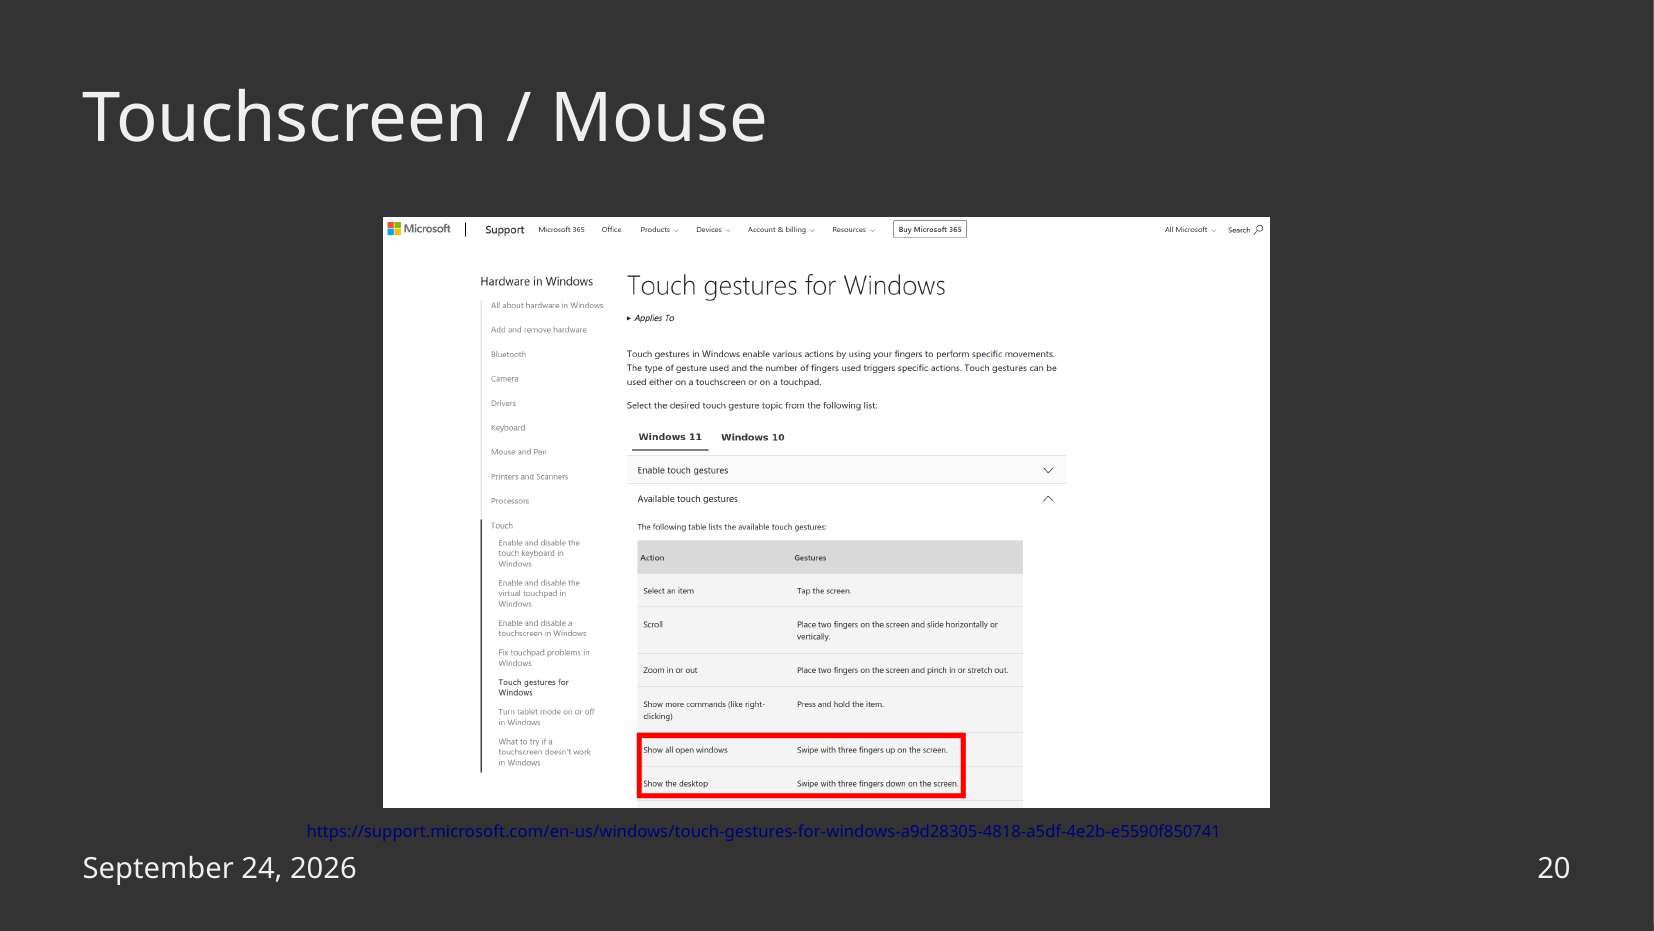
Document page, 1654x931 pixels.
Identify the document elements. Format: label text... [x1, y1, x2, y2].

picture [383, 217, 1270, 808]
text_box https://support.microsoft.com/en-us/windows/touch-gestures-for-windows-a9d28305-4818-a5df-4e2b-e5590f850741 [291, 812, 1362, 847]
title Touchscreen / Mouse [82, 36, 1571, 193]
